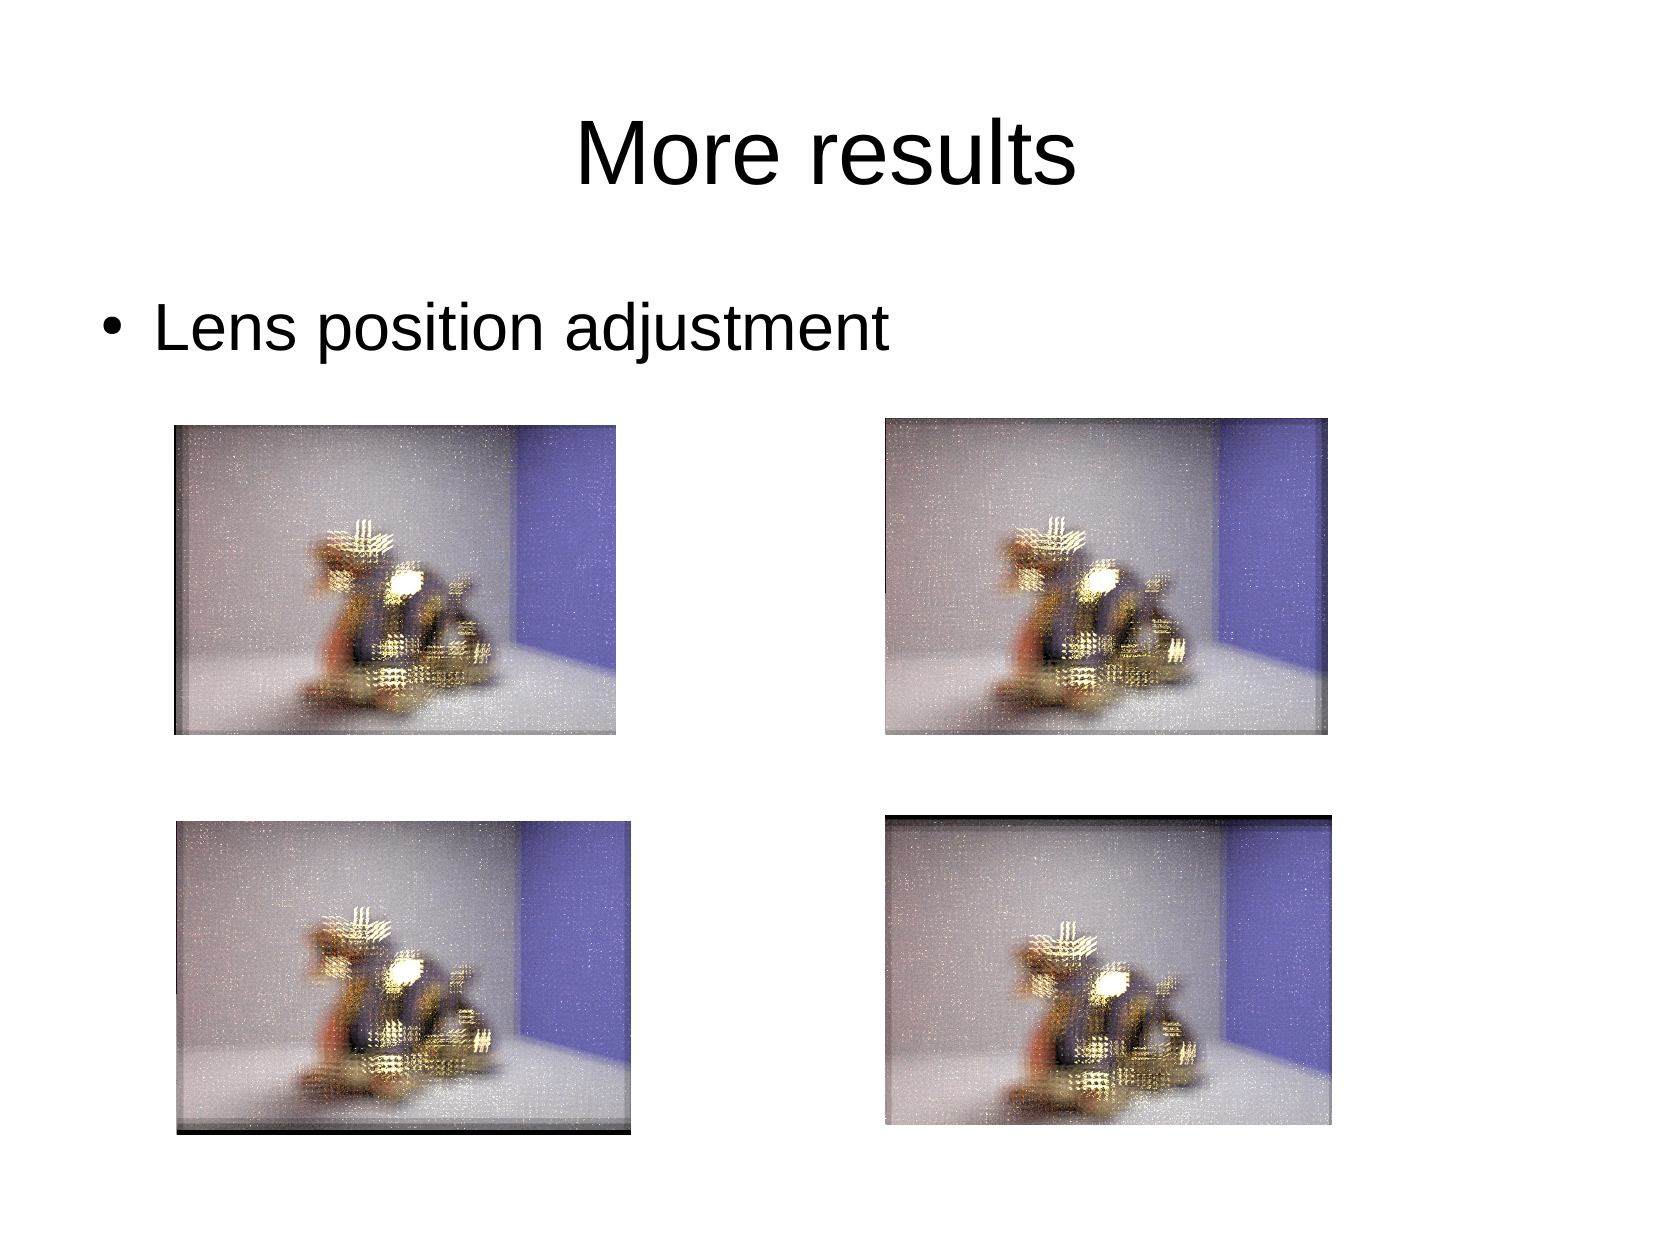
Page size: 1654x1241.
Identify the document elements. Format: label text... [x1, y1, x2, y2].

picture [885, 815, 1332, 1126]
title More results [82, 49, 1571, 257]
picture [176, 821, 631, 1135]
list Lens position adjustment [82, 290, 1571, 1010]
picture [174, 425, 616, 736]
picture [885, 418, 1328, 736]
